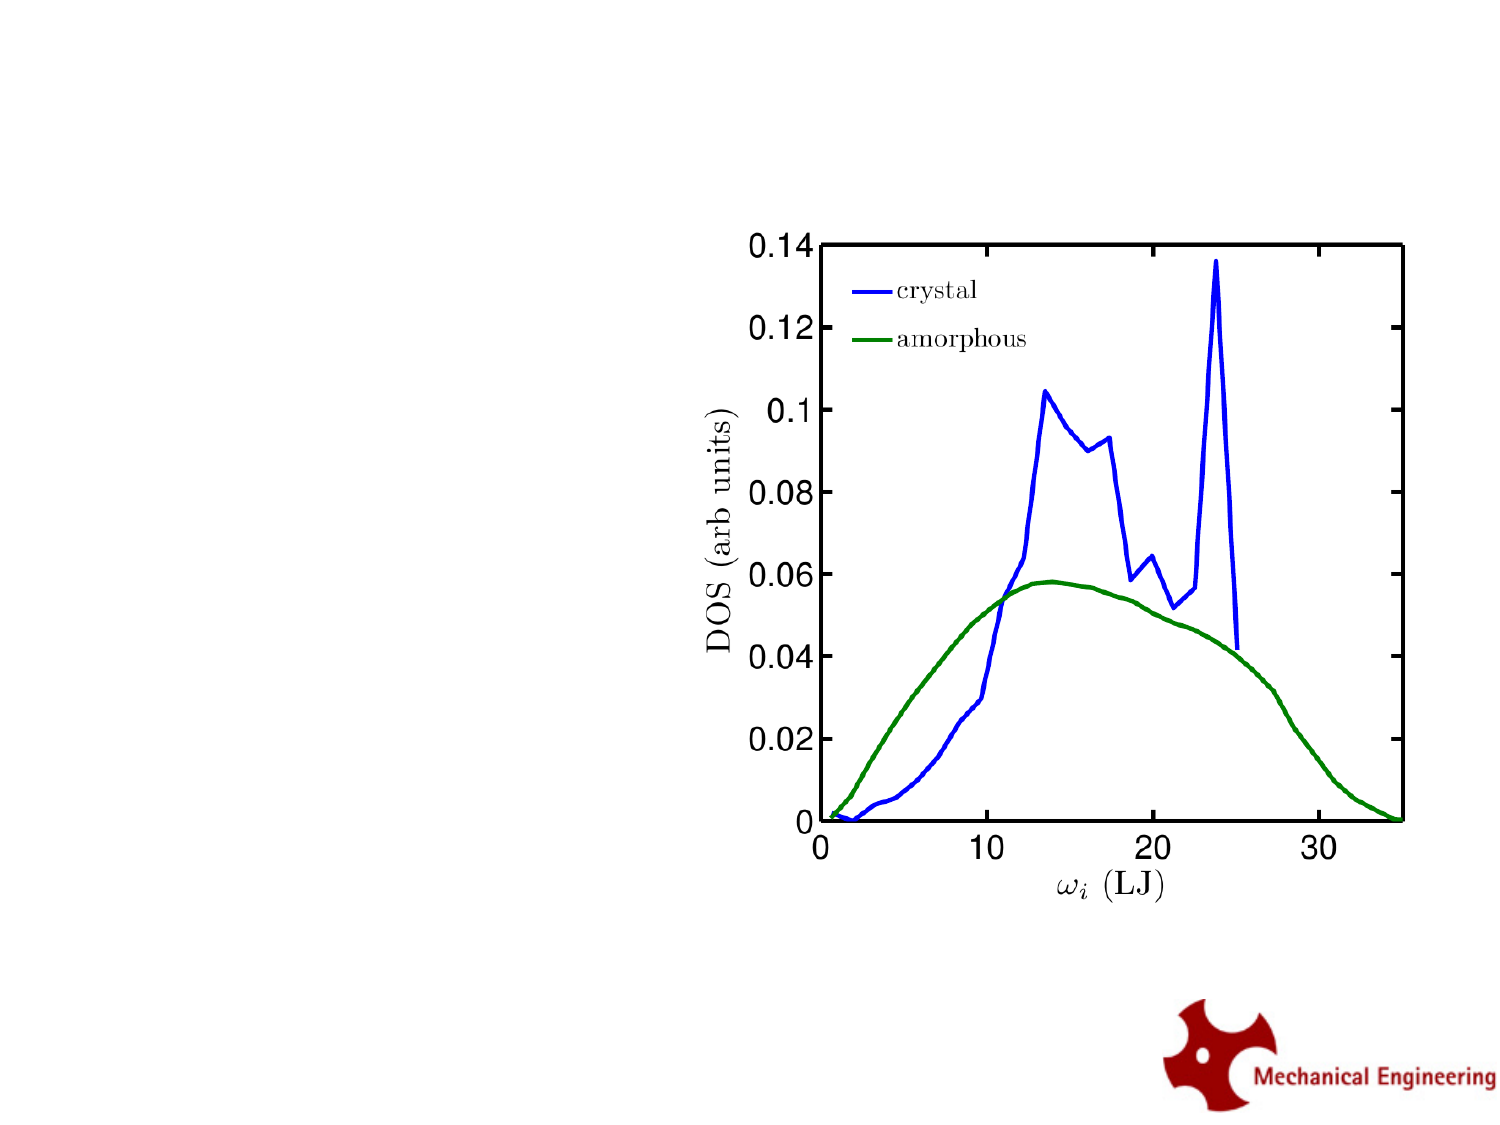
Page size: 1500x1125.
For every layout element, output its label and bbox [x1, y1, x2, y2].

picture [1162, 999, 1497, 1113]
picture [690, 209, 1441, 916]
